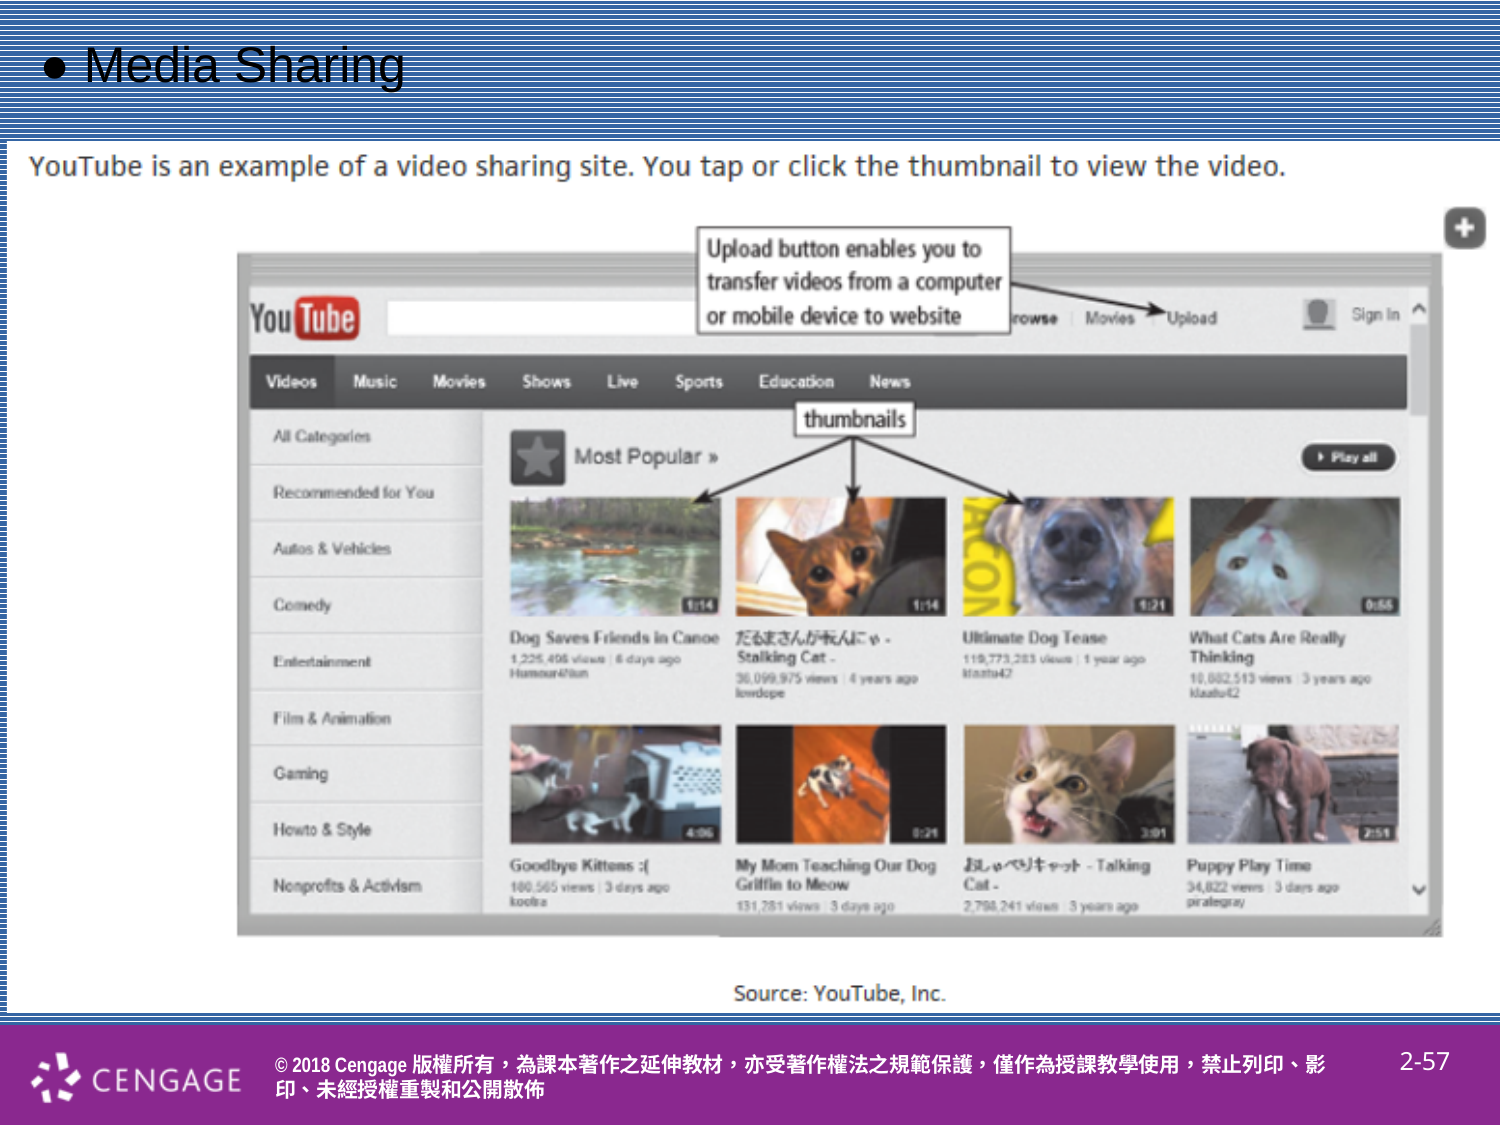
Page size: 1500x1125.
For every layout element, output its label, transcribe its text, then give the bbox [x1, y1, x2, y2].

text_box ● Media Sharing [0, 24, 613, 100]
picture [21, 1043, 246, 1111]
picture [6, 141, 1500, 1013]
